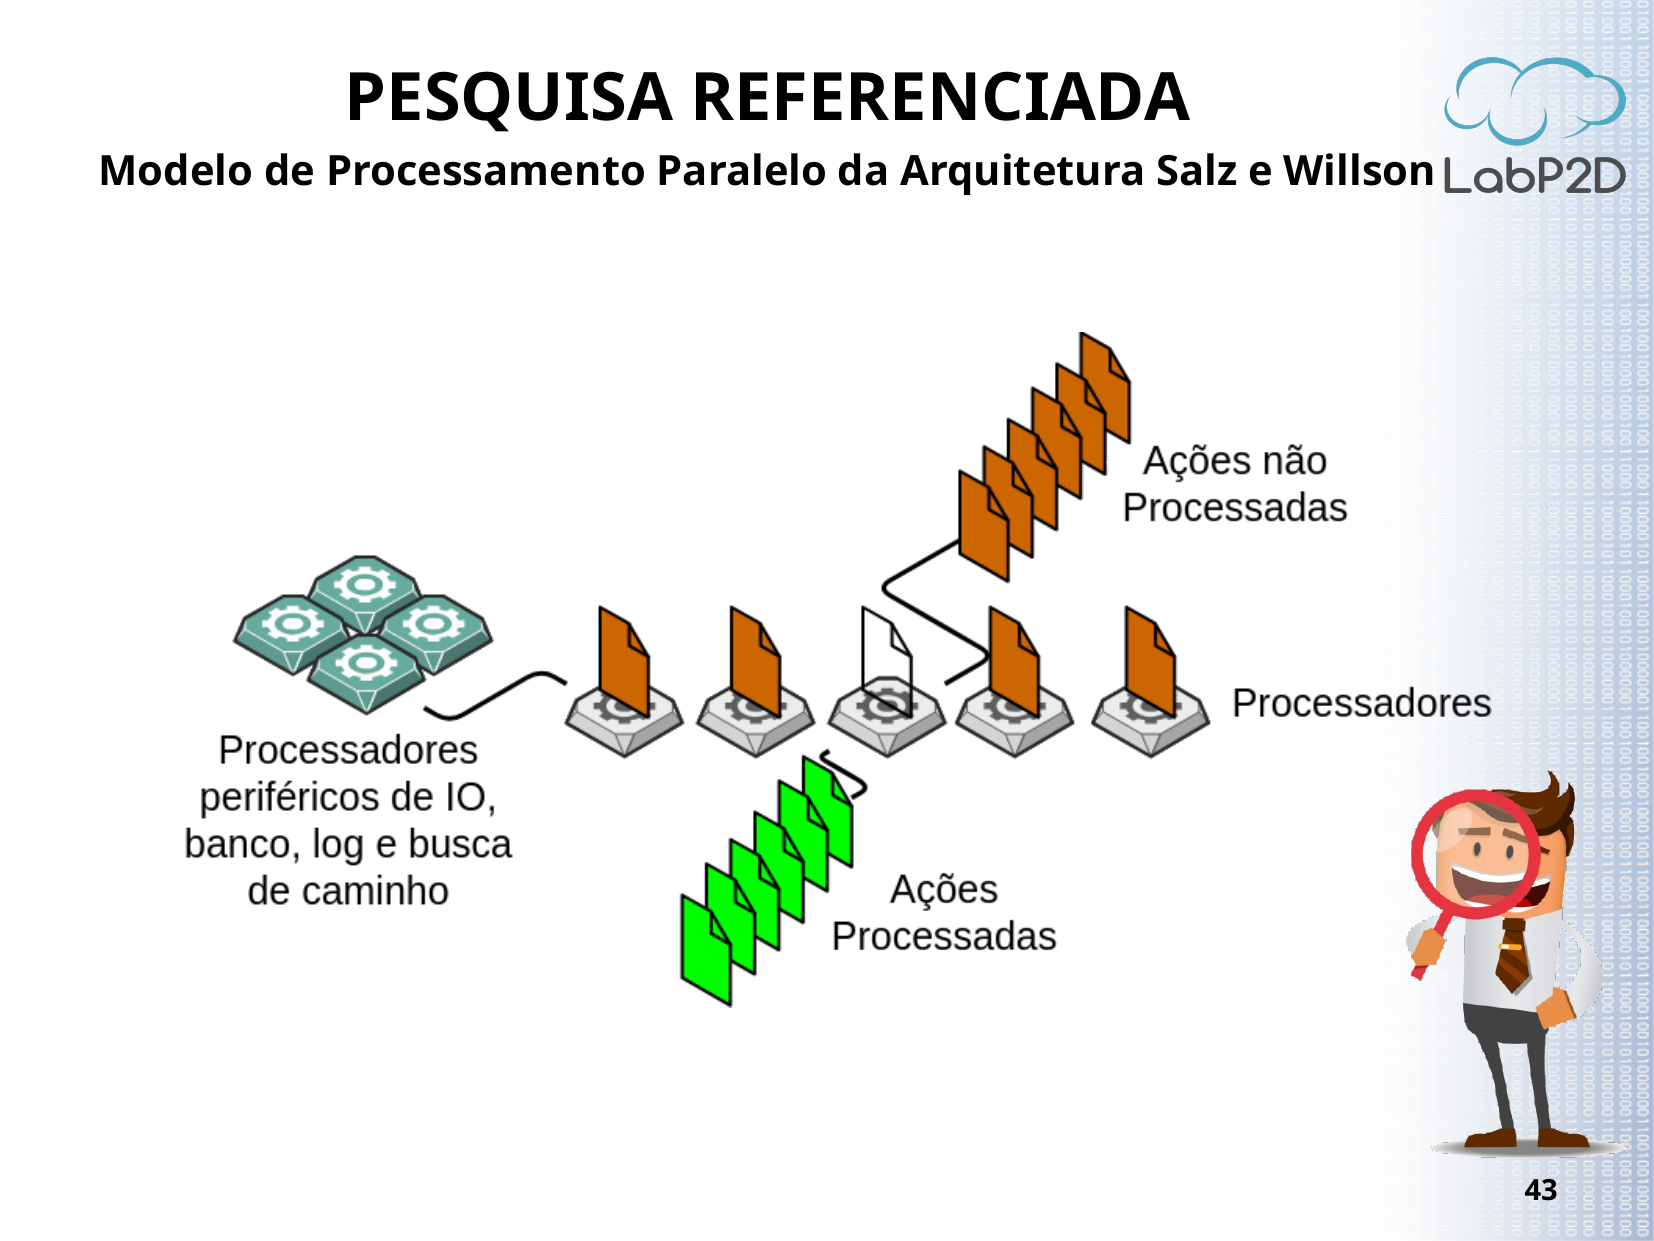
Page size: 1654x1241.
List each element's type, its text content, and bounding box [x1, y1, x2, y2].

title PESQUISA REFERENCIADA Modelo de Processamento Paralelo da Arquitetura Salz e Willson [82, 19, 1453, 227]
picture [164, 1, 1654, 1241]
